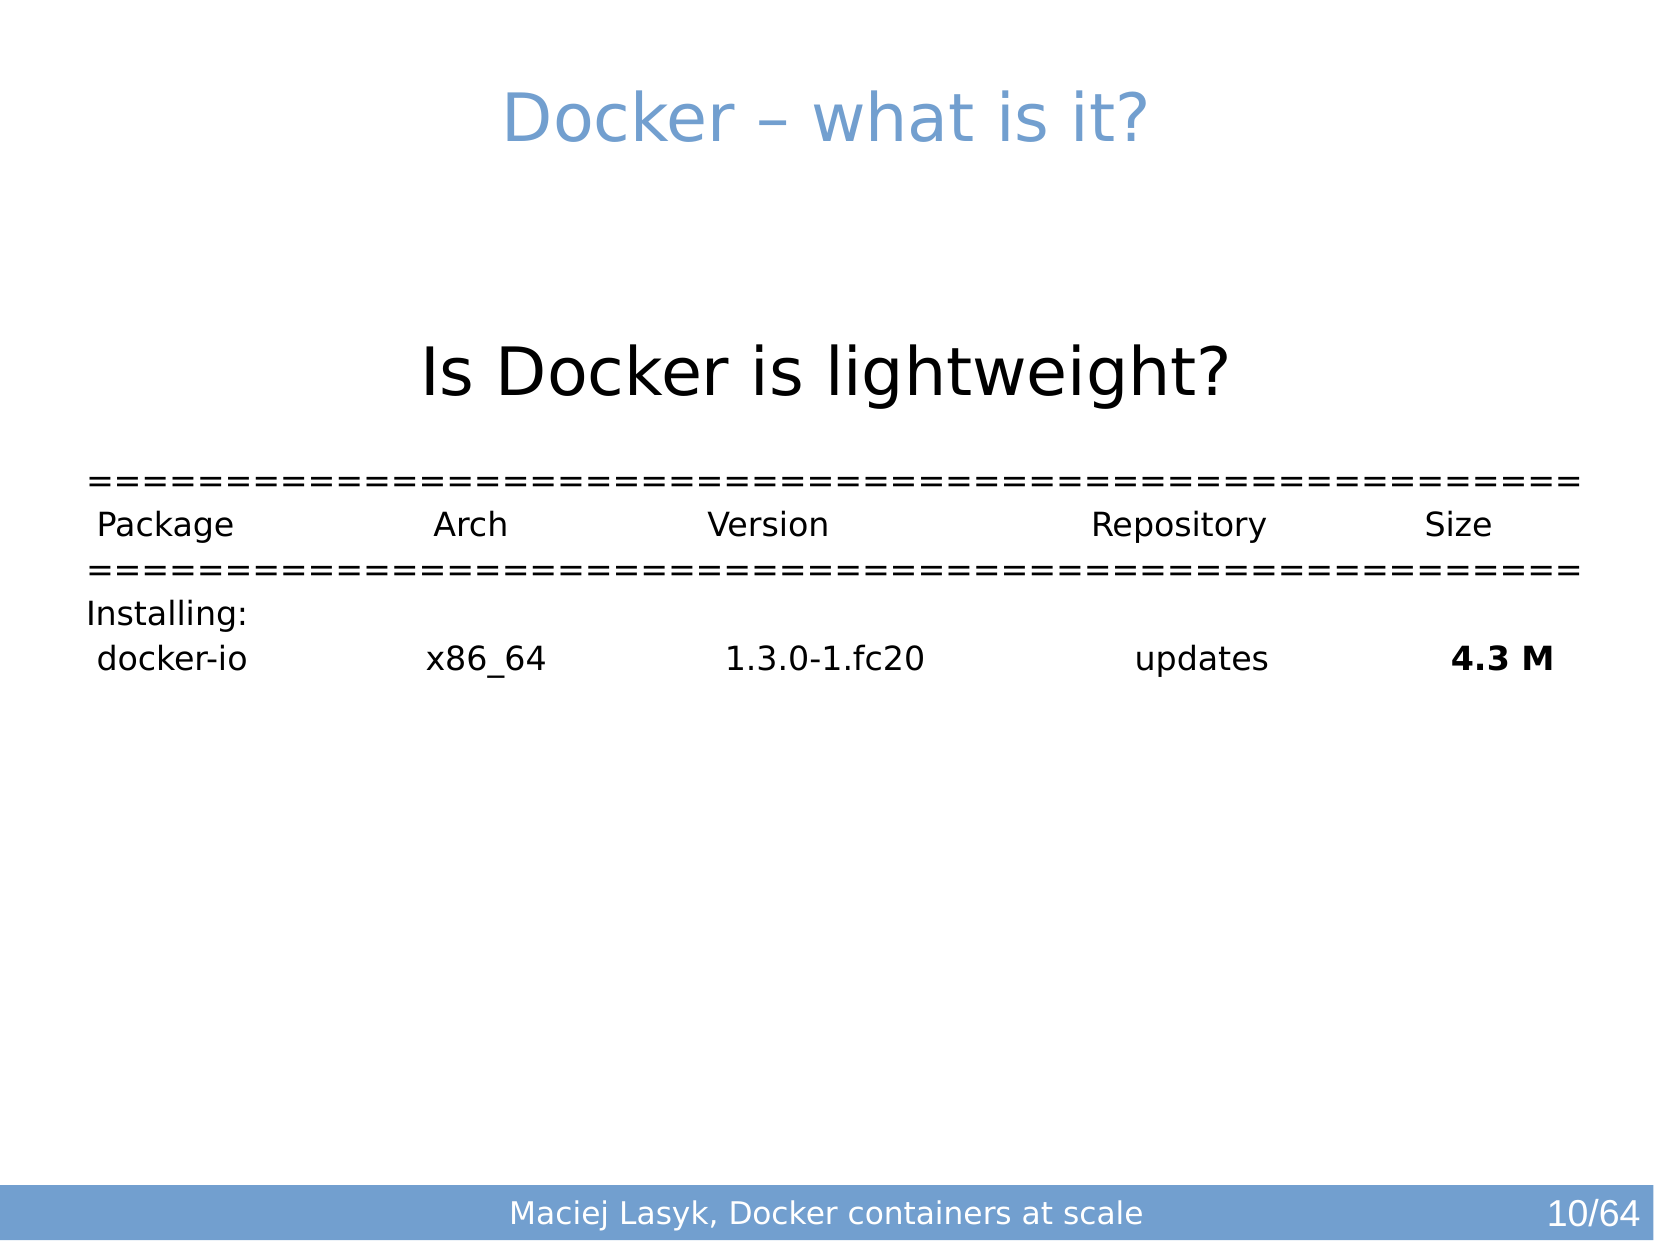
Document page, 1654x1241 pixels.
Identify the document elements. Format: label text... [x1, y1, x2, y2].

text_box Docker – what is it? [487, 72, 1167, 166]
text_box Is Docker is lightweight? [405, 325, 1249, 631]
text_box Maciej Lasyk, Docker containers at scale [494, 1188, 1160, 1240]
text_box 10/64 [1521, 1185, 1654, 1241]
text_box ====================================================== Package Arch Version Repository Size ====================================================== Installing: docker-io x86_64 1.3.0-1.fc20 updates 4.3 M [71, 453, 1600, 775]
text_box [0, 1185, 1521, 1241]
